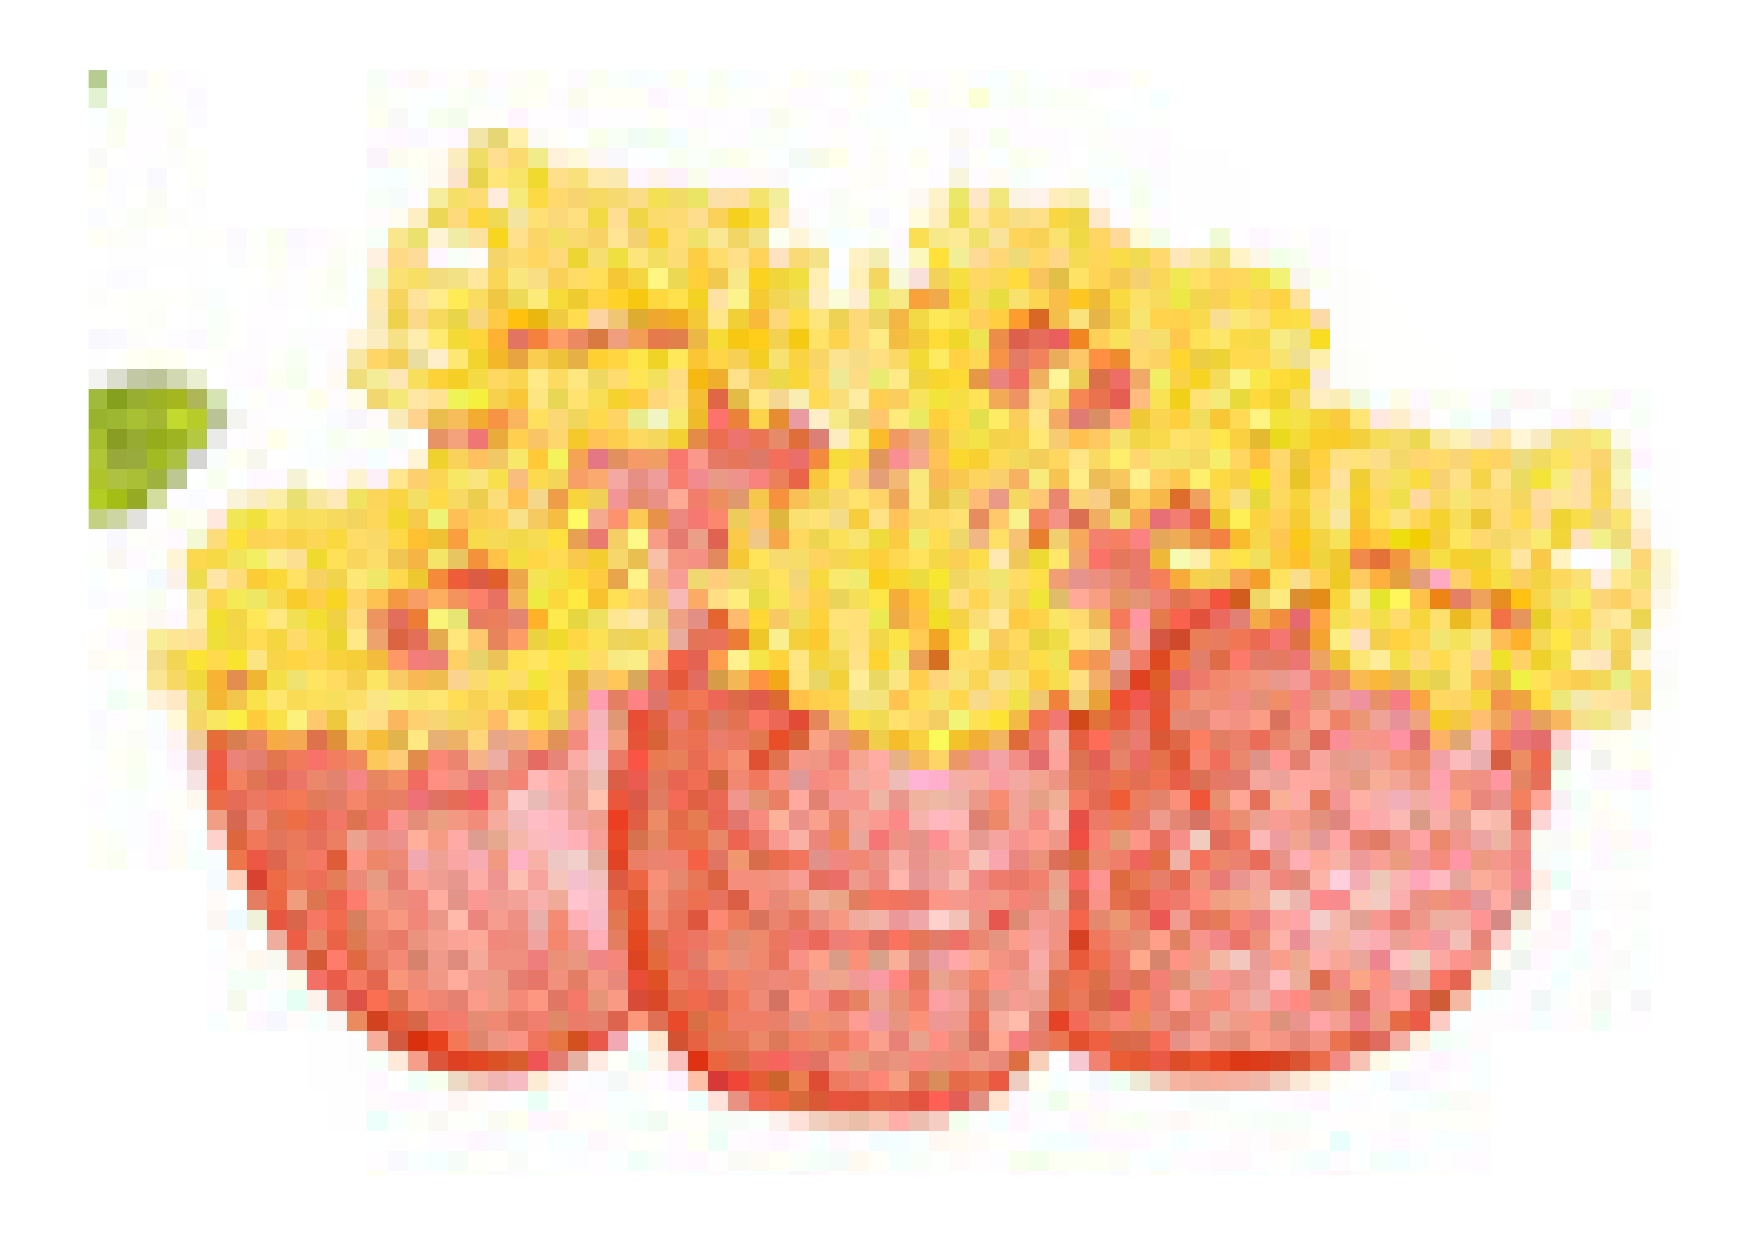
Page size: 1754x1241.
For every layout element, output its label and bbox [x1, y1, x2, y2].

picture [88, 70, 1679, 1175]
